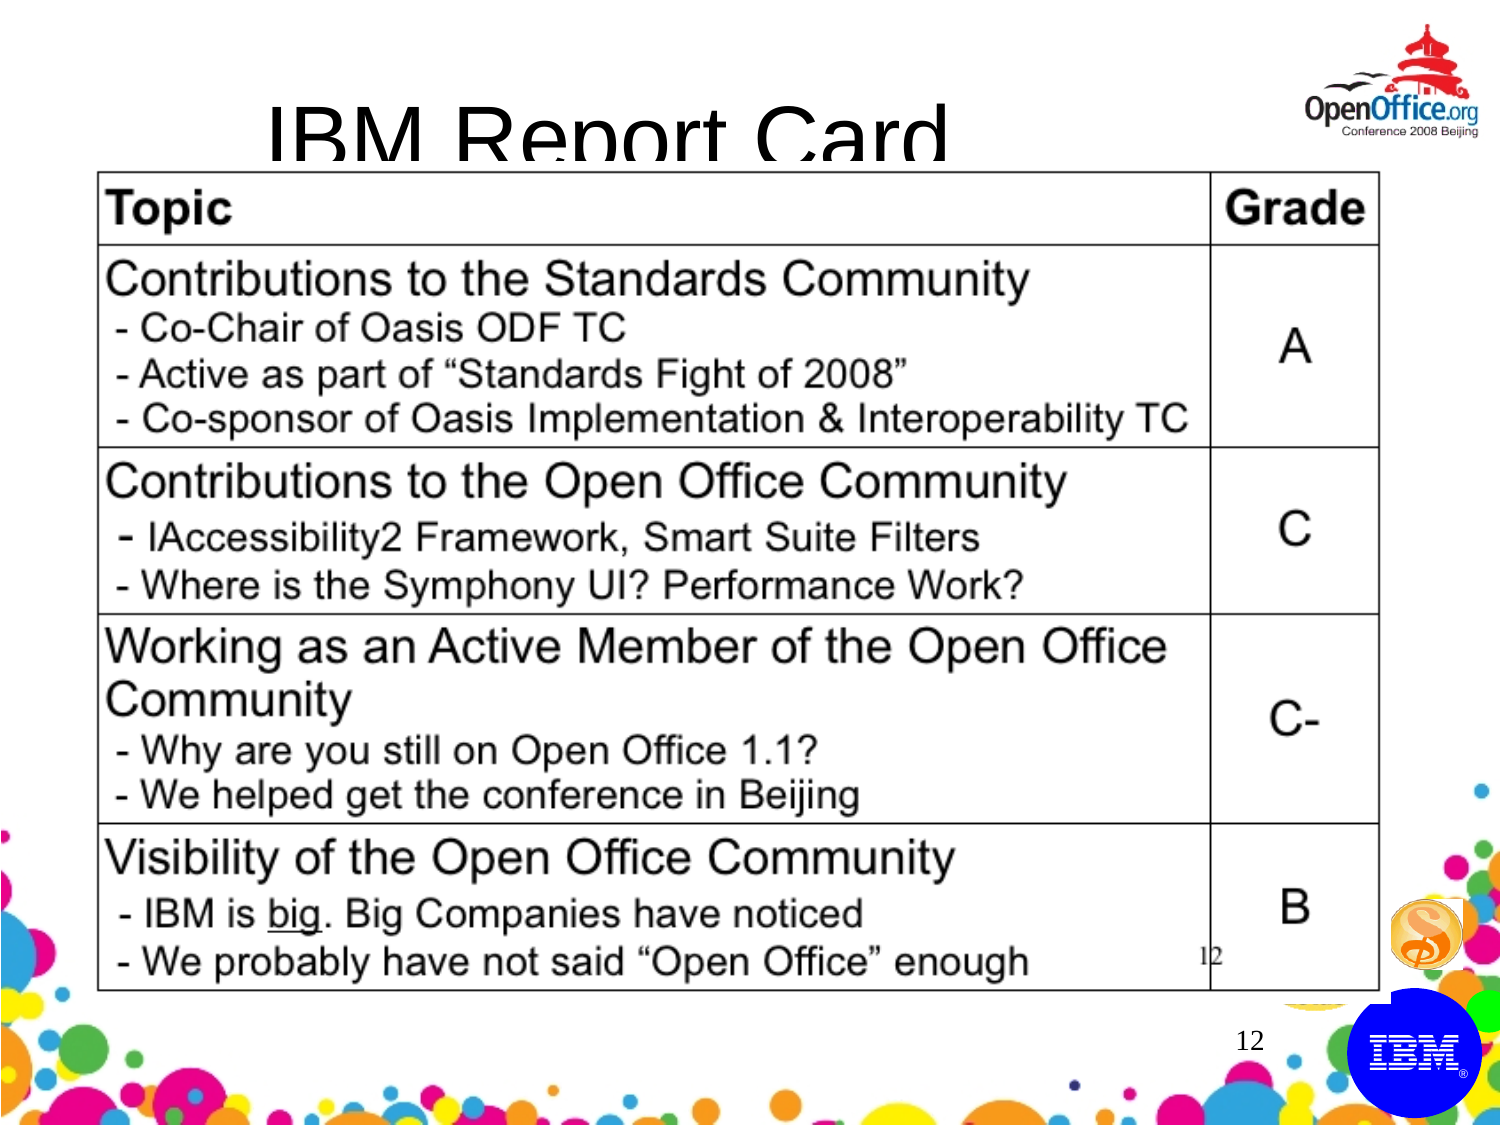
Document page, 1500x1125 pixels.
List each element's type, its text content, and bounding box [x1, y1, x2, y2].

title IBM Report Card [76, 44, 1141, 233]
picture [1369, 1035, 1460, 1070]
picture [1, 161, 1500, 1125]
picture [1296, 17, 1488, 152]
